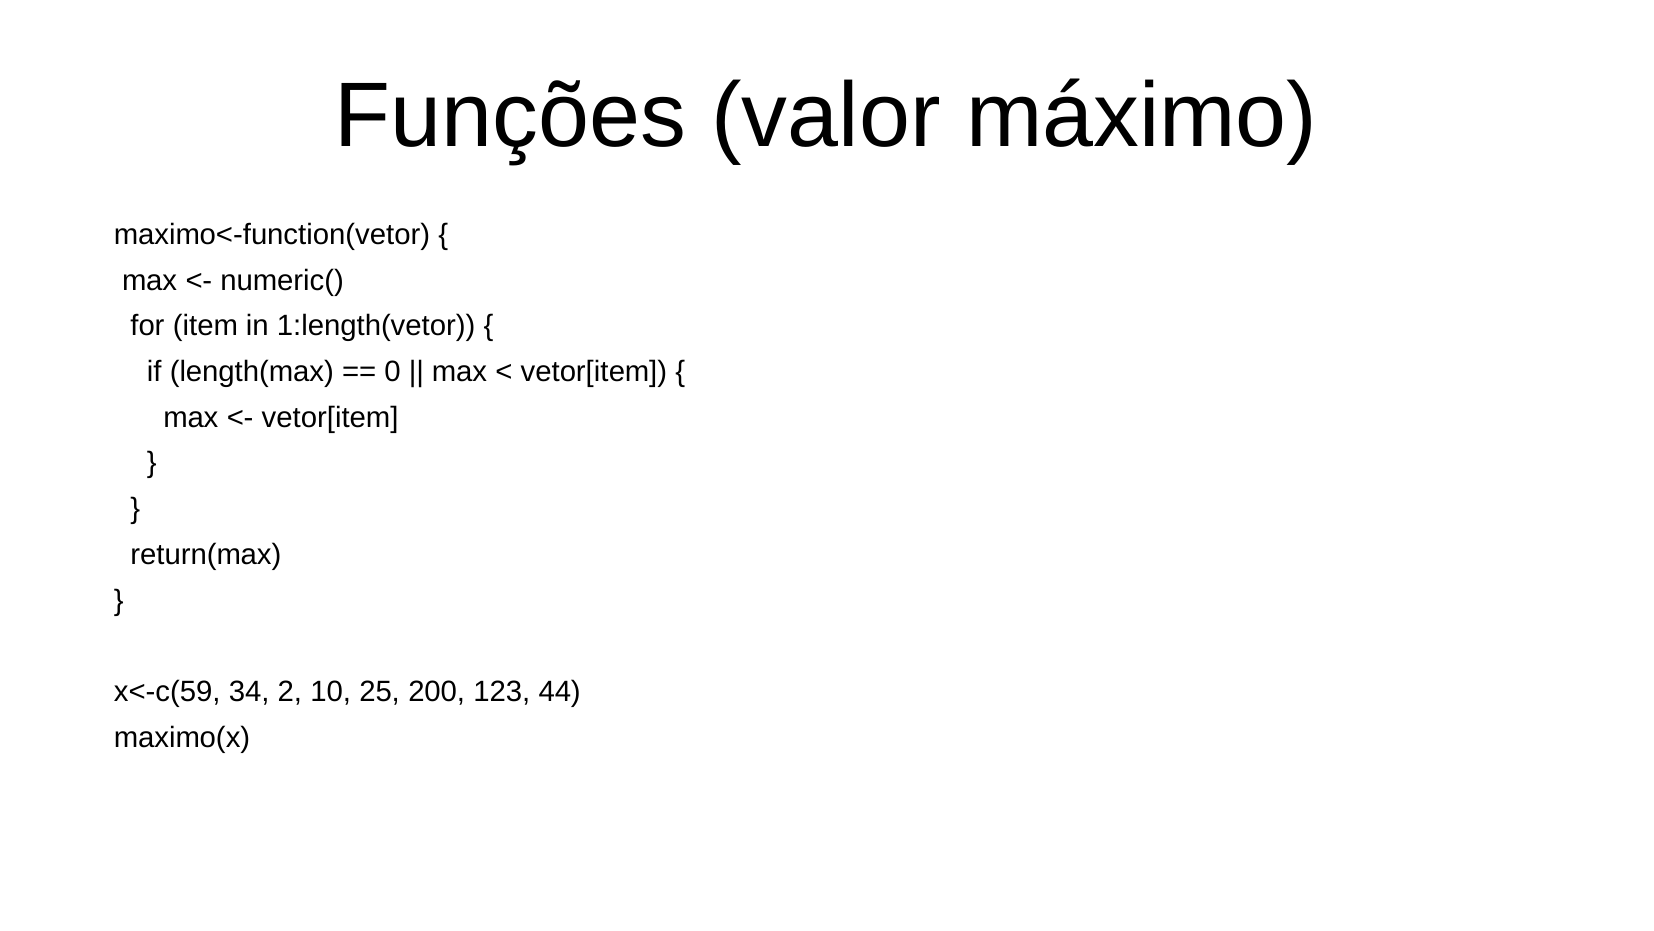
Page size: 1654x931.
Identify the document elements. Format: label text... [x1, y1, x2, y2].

title Funções (valor máximo) [82, 37, 1571, 193]
list maximo<-function(vetor) { max <- numeric() for (item in 1:length(vetor)) { if (length(max) == 0 || max < vetor[item]) { max <- vetor[item] } } return(max) } x<-c(59, 34, 2, 10, 25, 200, 123, 44) maximo(x) [82, 217, 1571, 758]
